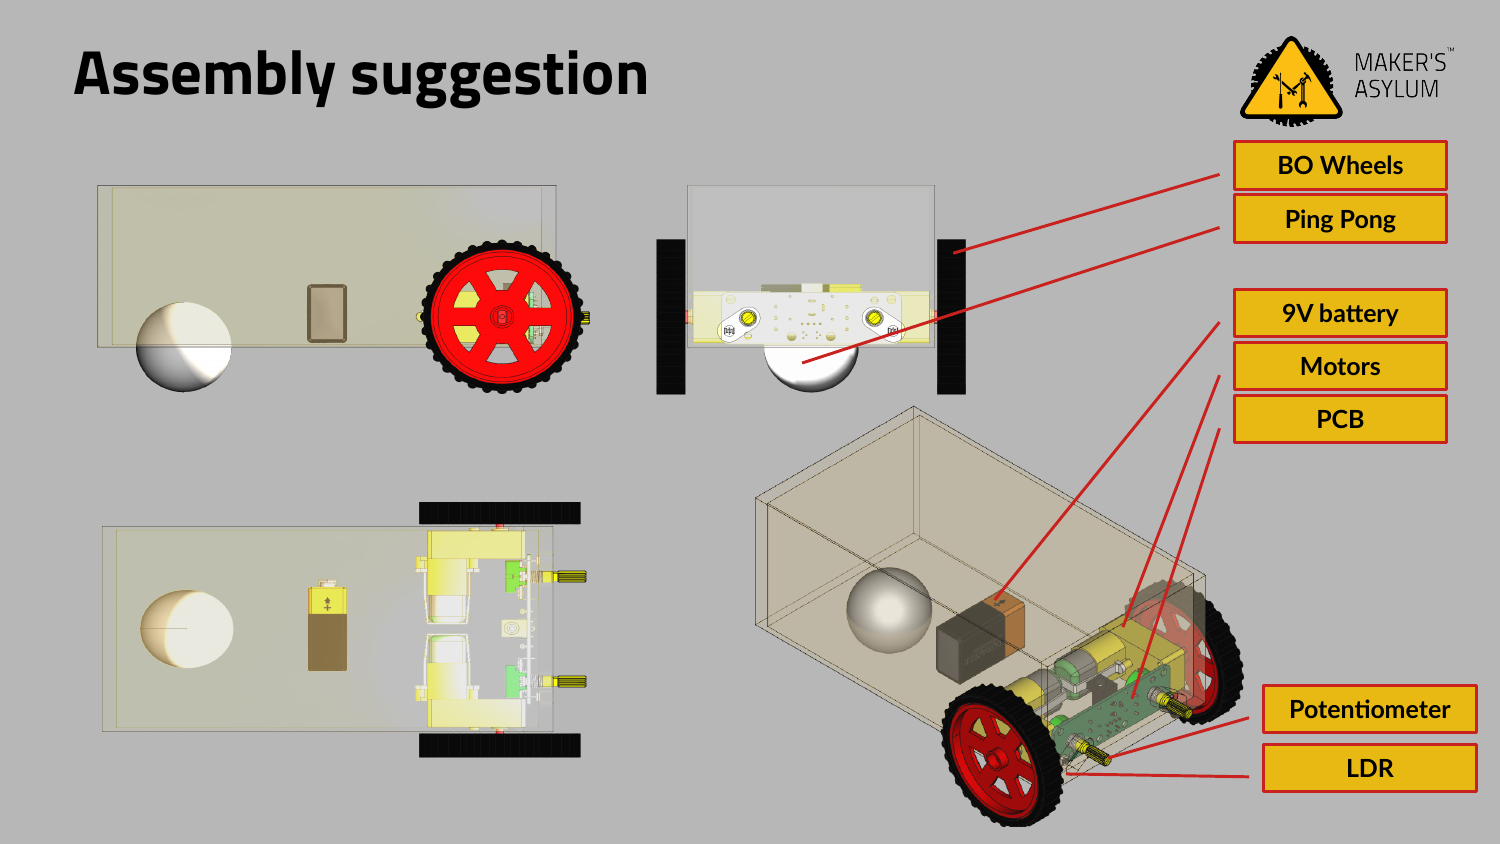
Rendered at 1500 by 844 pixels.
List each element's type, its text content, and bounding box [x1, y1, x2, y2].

text_box LDR [1264, 744, 1476, 791]
text_box Potentiometer [1264, 685, 1476, 732]
picture [88, 502, 591, 759]
text_box Motors [1234, 343, 1447, 390]
picture [88, 177, 591, 399]
text_box Assembly suggestion [58, 11, 822, 127]
picture [649, 177, 1252, 827]
text_box 9V battery [1234, 289, 1447, 337]
text_box BO Wheels [1234, 142, 1447, 189]
text_box PCB [1234, 396, 1447, 443]
picture [1240, 36, 1454, 128]
text_box Ping Pong [1234, 195, 1447, 242]
